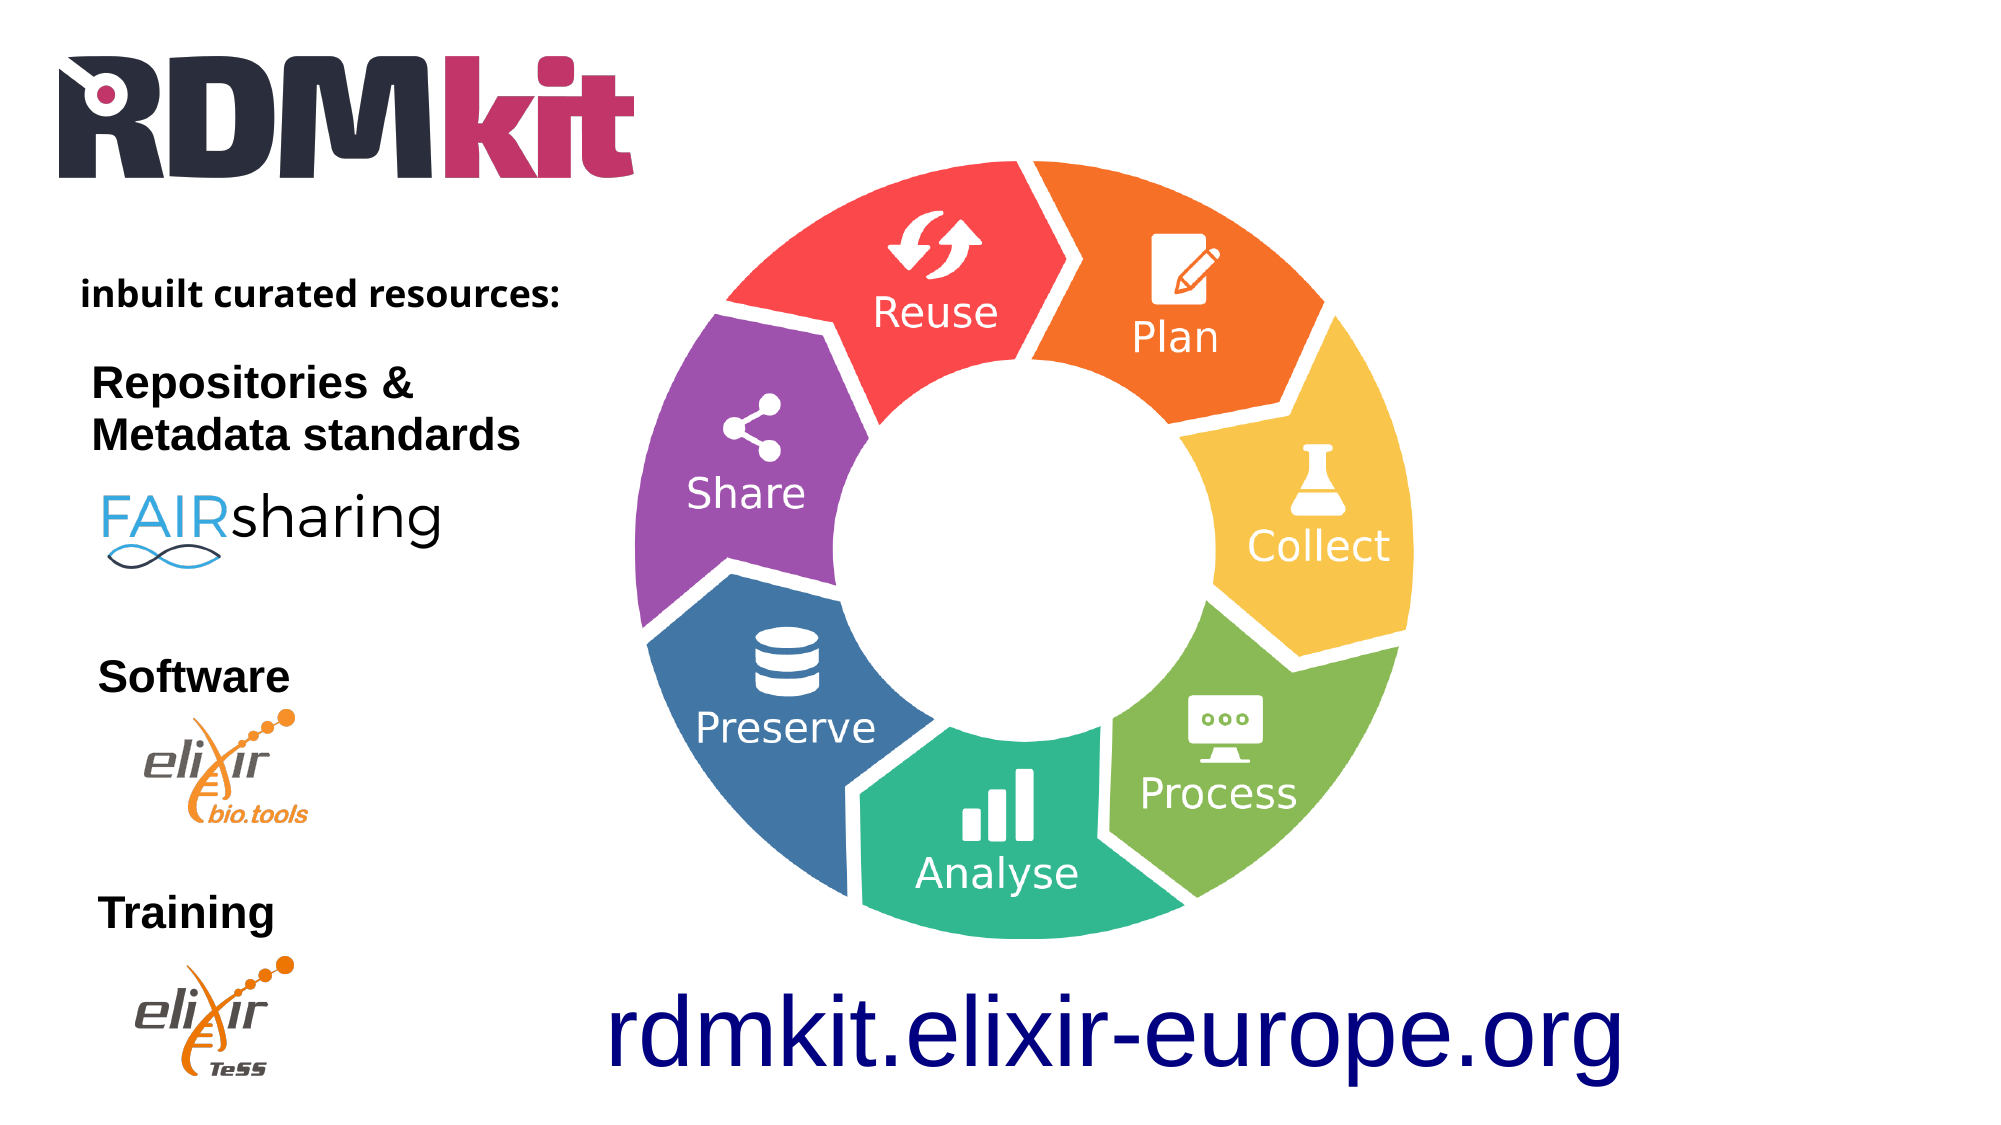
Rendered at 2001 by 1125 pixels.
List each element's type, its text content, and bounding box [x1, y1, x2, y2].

picture [76, 472, 455, 579]
text_box Training [82, 879, 291, 947]
picture [59, 56, 1418, 939]
text_box rdmkit.elixir-europe.org [590, 968, 1642, 1096]
picture [144, 709, 308, 823]
text_box Repositories & Metadata standards [76, 350, 537, 468]
text_box inbuilt curated resources: [64, 259, 504, 313]
text_box Software [82, 643, 306, 710]
picture [135, 956, 294, 1076]
